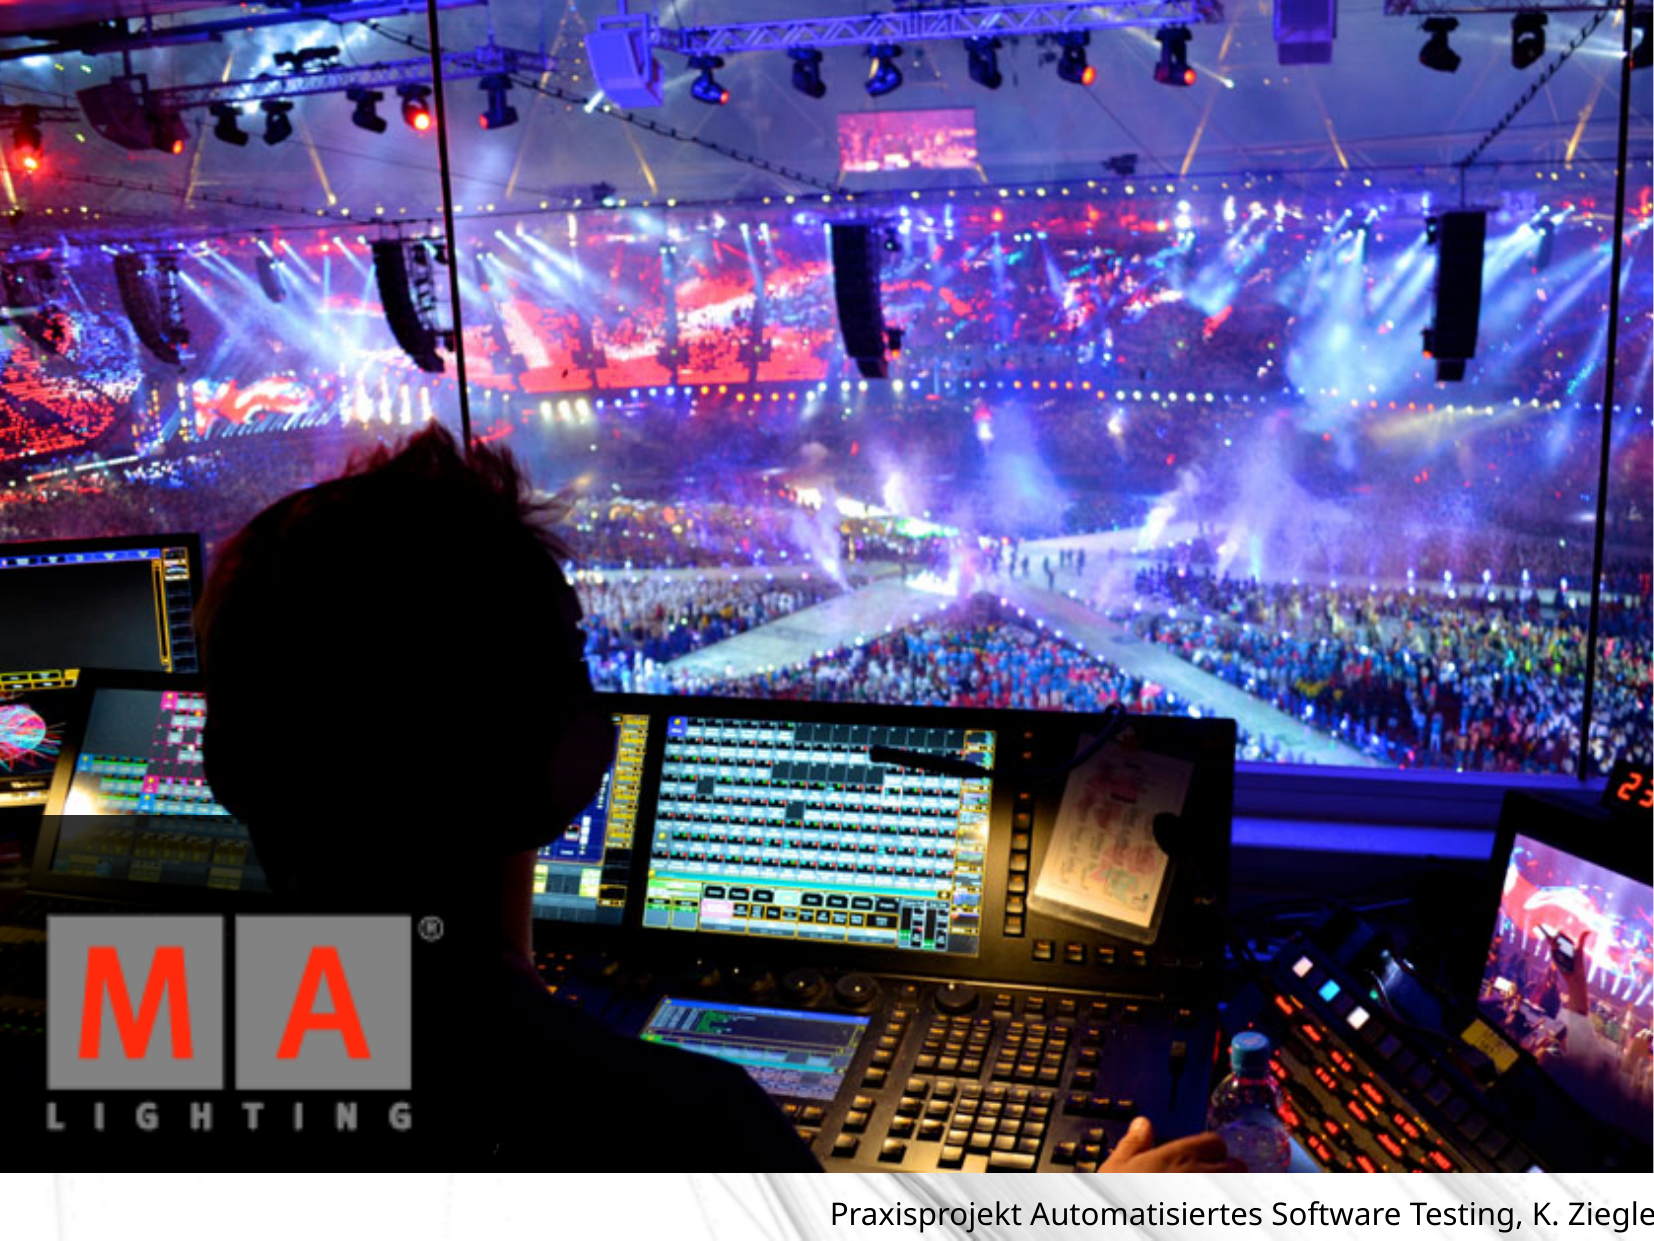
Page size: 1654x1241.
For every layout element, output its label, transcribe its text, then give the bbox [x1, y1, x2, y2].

text_box Praxisprojekt Automatisiertes Software Testing, K. Ziegler [814, 1184, 1654, 1241]
picture [0, 0, 1654, 1241]
